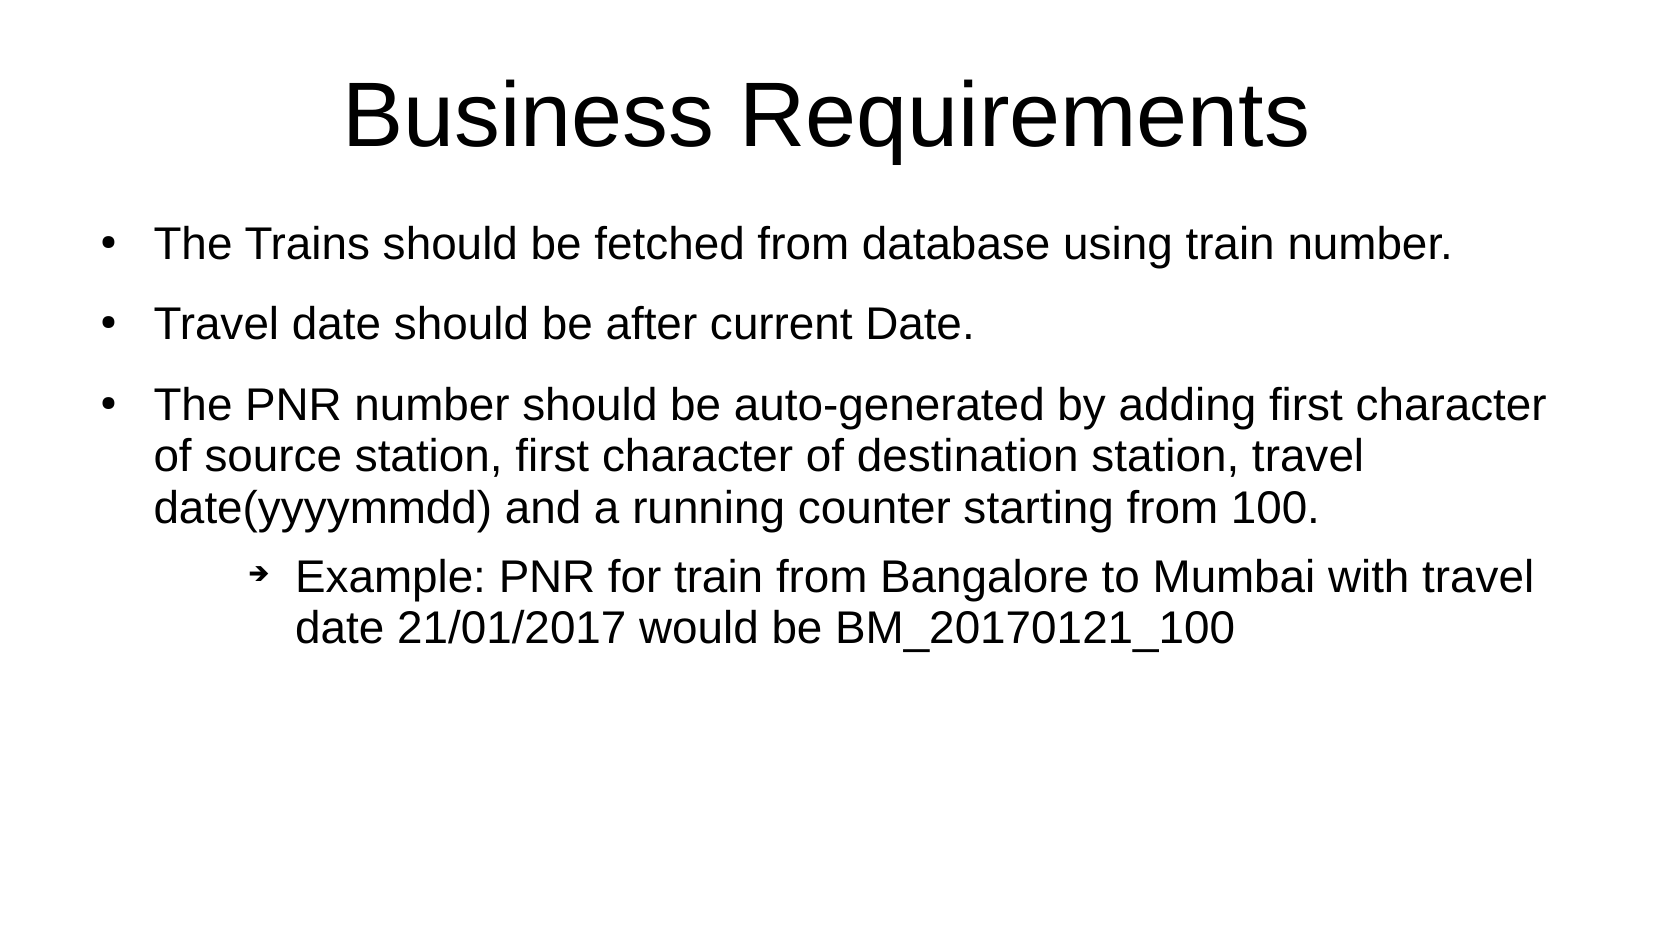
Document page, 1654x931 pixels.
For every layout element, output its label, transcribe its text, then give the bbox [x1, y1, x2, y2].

title Business Requirements [82, 37, 1571, 193]
list The Trains should be fetched from database using train number. Travel date should be after current Date. The PNR number should be auto-generated by adding first character of source station, first character of destination station, travel date(yyyymmdd) and a running counter starting from 100. Example: PNR for train from Bangalore to Mumbai with travel date 21/01/2017 would be BM_20170121_100 [82, 217, 1571, 758]
